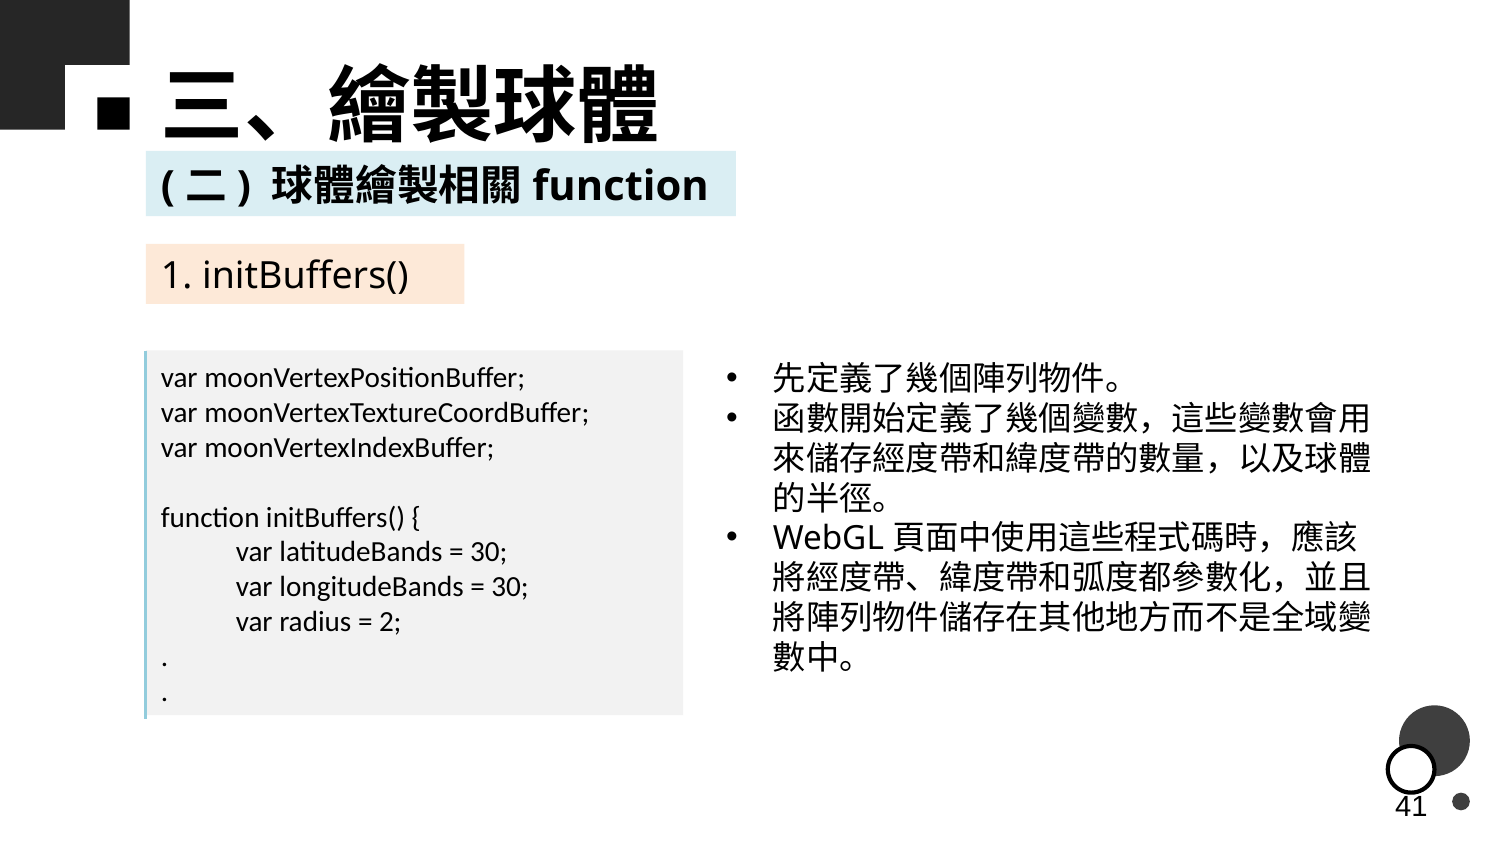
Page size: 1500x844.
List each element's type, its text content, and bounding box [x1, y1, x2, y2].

text_box var moonVertexPositionBuffer; var moonVertexTextureCoordBuffer; var moonVertexIndexBuffer; function initBuffers() { var latitudeBands = 30; var longitudeBands = 30; var radius = 2; . . [147, 350, 684, 716]
text_box 先定義了幾個陣列物件。 函數開始定義了幾個變數，這些變數會用來儲存經度帶和緯度帶的數量，以及球體的半徑。 WebGL頁面中使用這些程式碼時，應該將經度帶、緯度帶和弧度都參數化，並且將陣列物件儲存在其他地方而不是全域變數中。 [711, 349, 1399, 684]
text_box [1452, 792, 1470, 811]
text_box 1. initBuffers() [145, 243, 465, 304]
text_box (二) 球體繪製相關function [145, 150, 736, 217]
slide_number <number> [1092, 782, 1443, 827]
text_box [97, 97, 130, 130]
title 三、繪製球體 [145, 32, 1105, 173]
text_box [0, 0, 130, 130]
text_box [1387, 705, 1470, 782]
